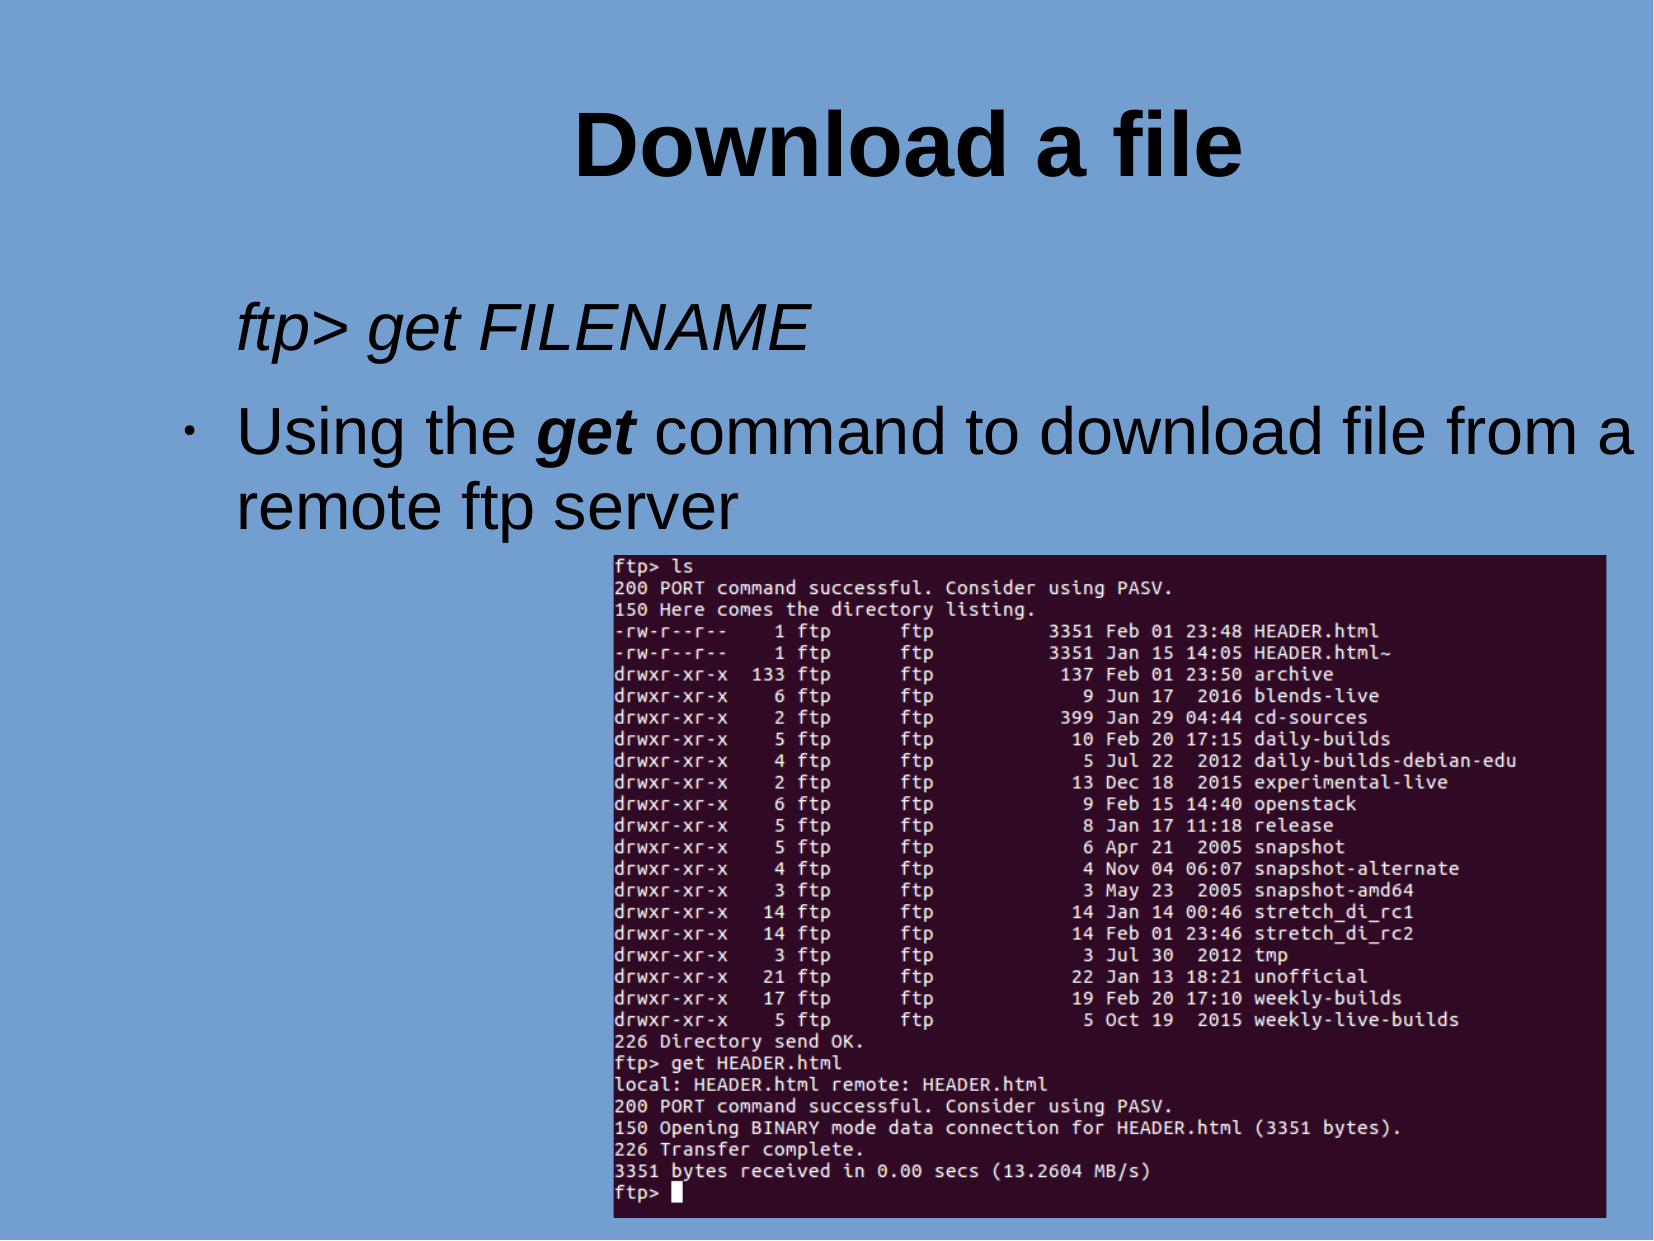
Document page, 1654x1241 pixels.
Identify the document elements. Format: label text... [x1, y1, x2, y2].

title Download a file [165, 40, 1654, 249]
picture [613, 555, 1607, 1218]
list ftp> get FILENAME Using the get command to download file from a remote ftp server [165, 290, 1654, 1010]
